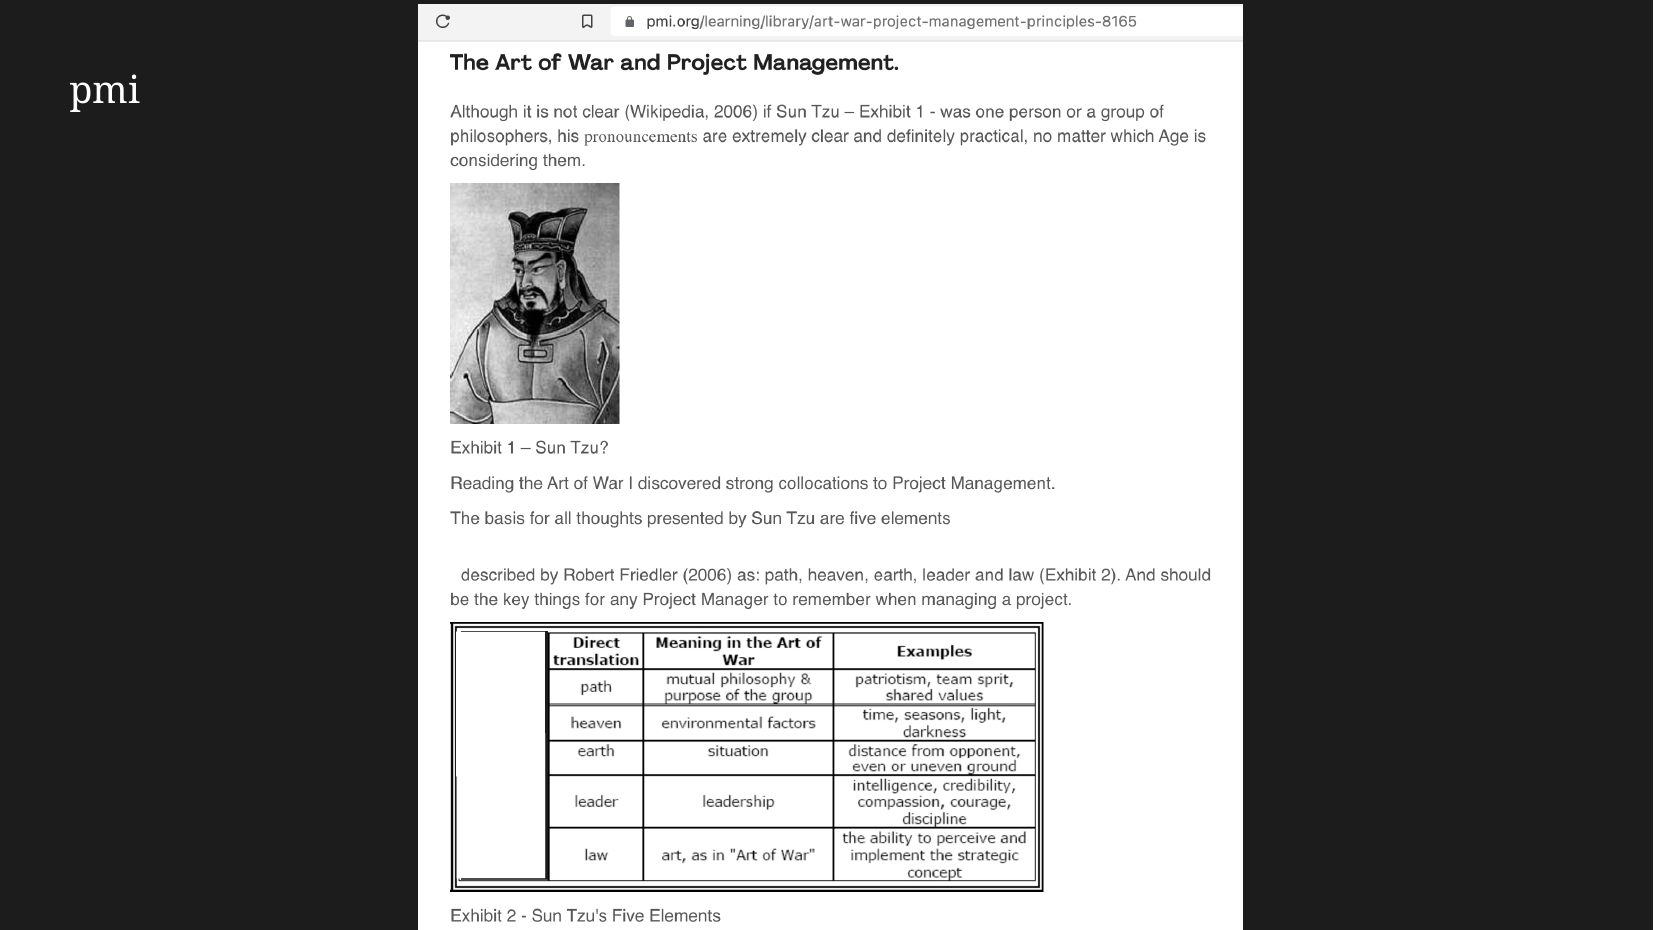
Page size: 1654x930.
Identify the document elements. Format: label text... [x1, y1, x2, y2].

picture [418, 4, 1243, 930]
text_box pmi [54, 56, 418, 113]
